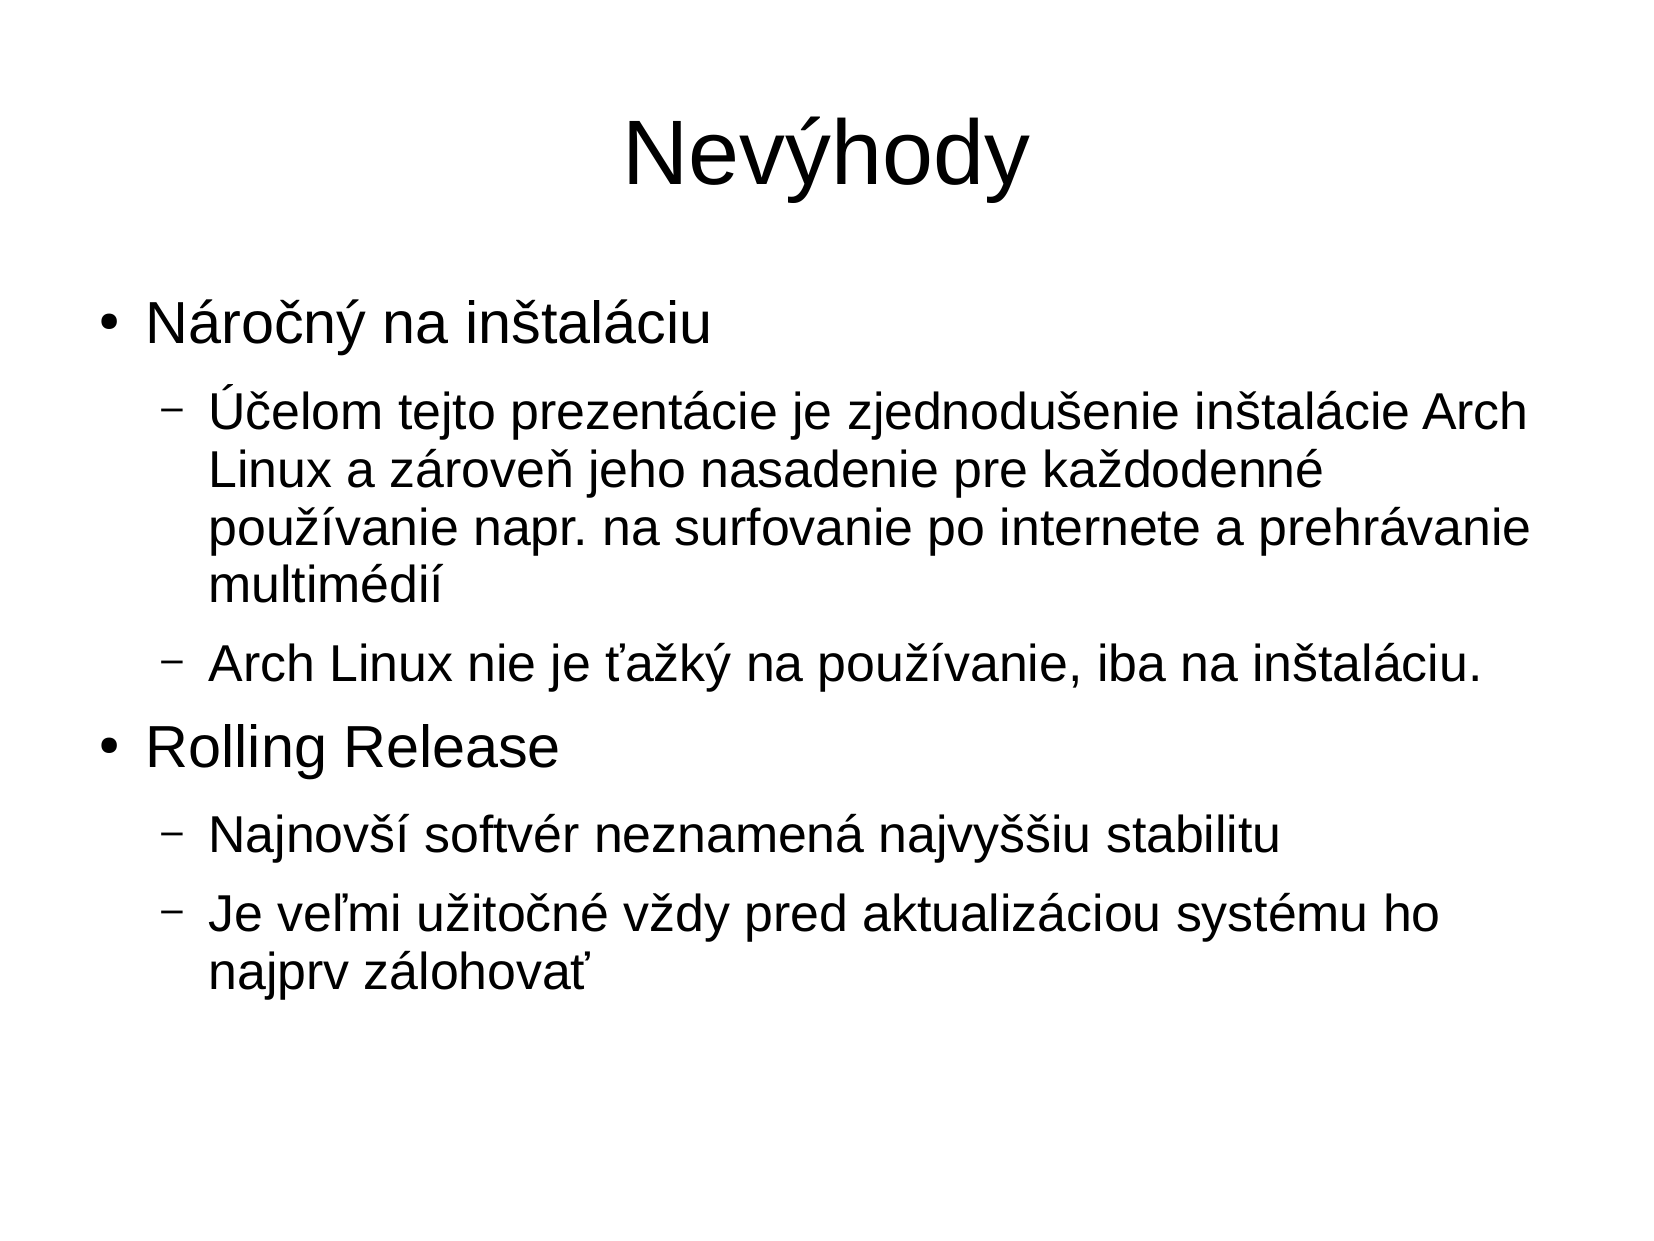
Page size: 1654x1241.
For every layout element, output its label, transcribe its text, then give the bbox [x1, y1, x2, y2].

title Nevýhody [82, 49, 1571, 257]
list Náročný na inštaláciu Účelom tejto prezentácie je zjednodušenie inštalácie Arch Linux a zároveň jeho nasadenie pre každodenné používanie napr. na surfovanie po internete a prehrávanie multimédií Arch Linux nie je ťažký na používanie, iba na inštaláciu. Rolling Release Najnovší softvér neznamená najvyššiu stabilitu Je veľmi užitočné vždy pred aktualizáciou systému ho najprv zálohovať [82, 290, 1571, 1010]
